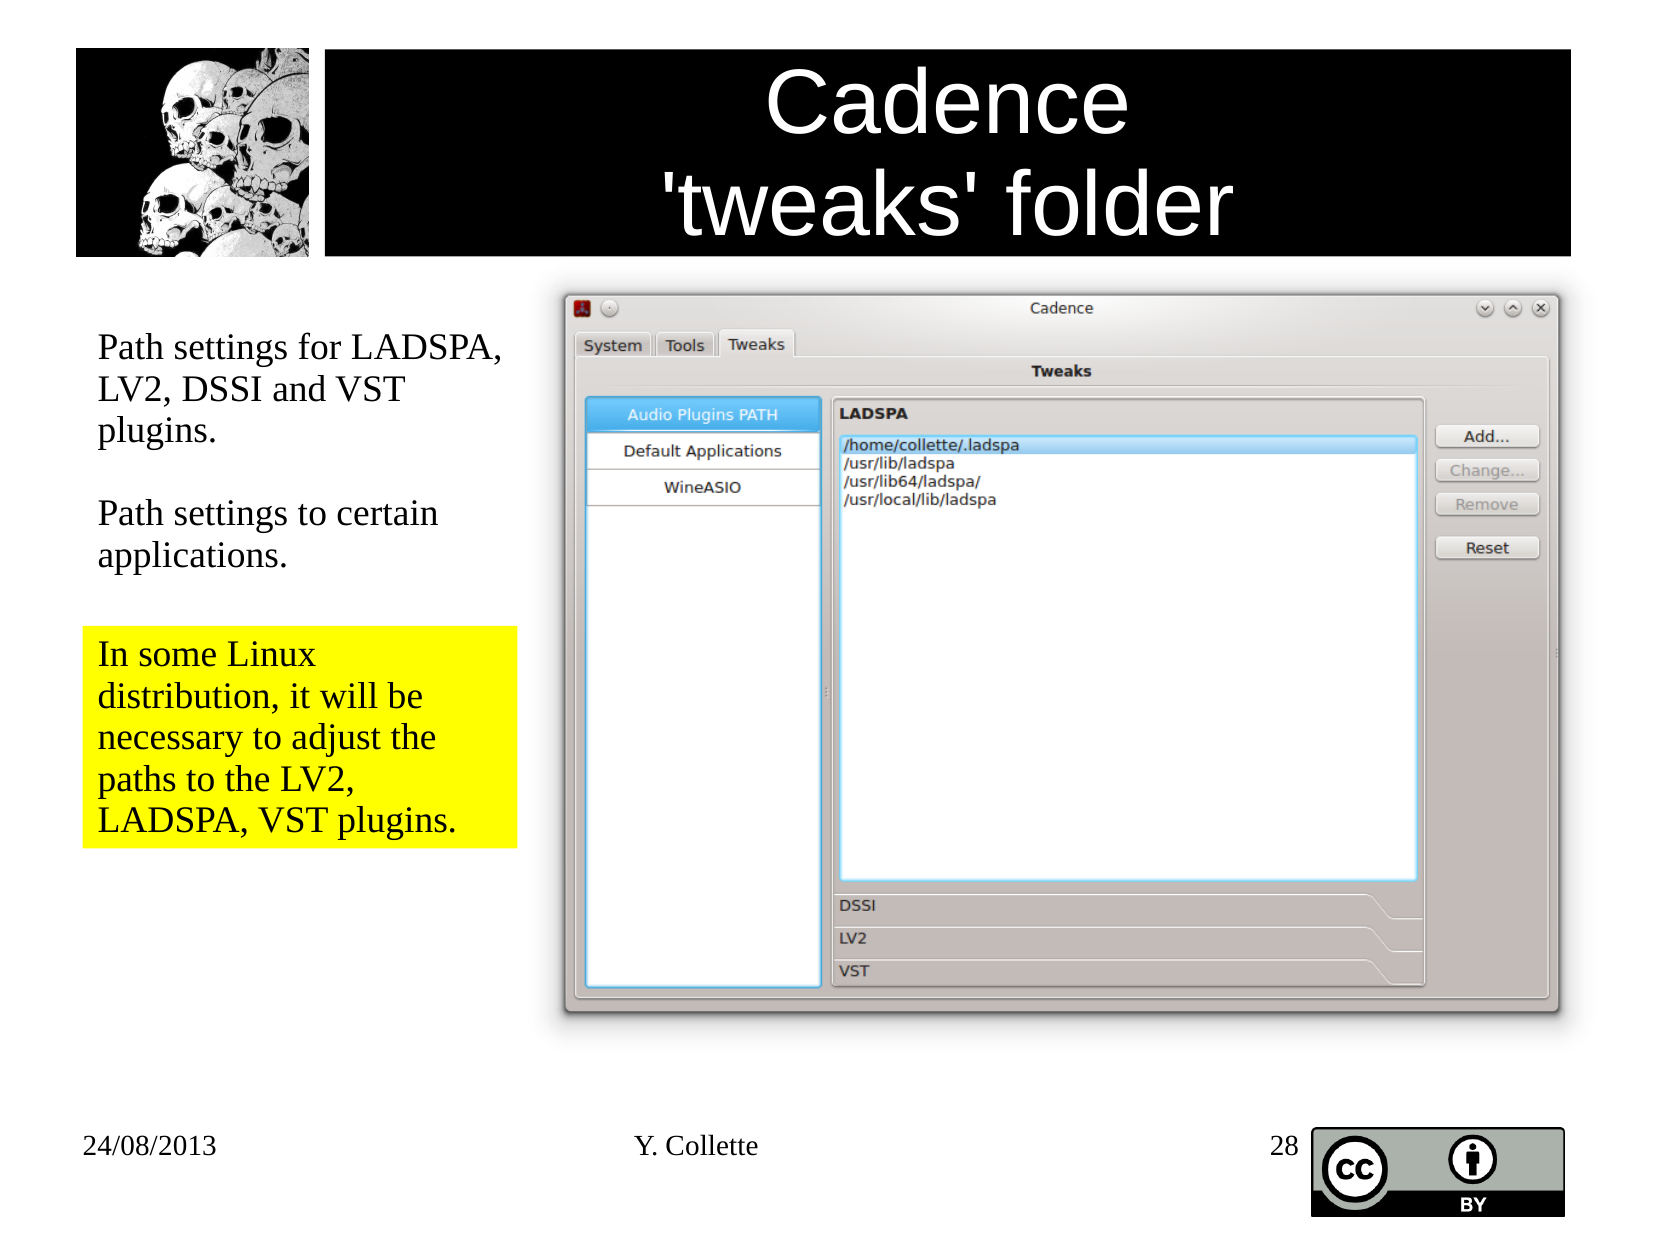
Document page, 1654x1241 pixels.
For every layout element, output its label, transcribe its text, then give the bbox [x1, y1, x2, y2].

picture [517, 247, 1607, 1061]
text_box In some Linux distribution, it will be necessary to adjust the paths to the LV2, LADSPA, VST plugins. [82, 625, 518, 849]
title Cadence 'tweaks' folder [324, 49, 1571, 257]
picture [76, 48, 309, 257]
picture [1311, 1127, 1565, 1217]
text_box Path settings for LADSPA, LV2, DSSI and VST plugins. Path settings to certain applications. [82, 318, 544, 583]
